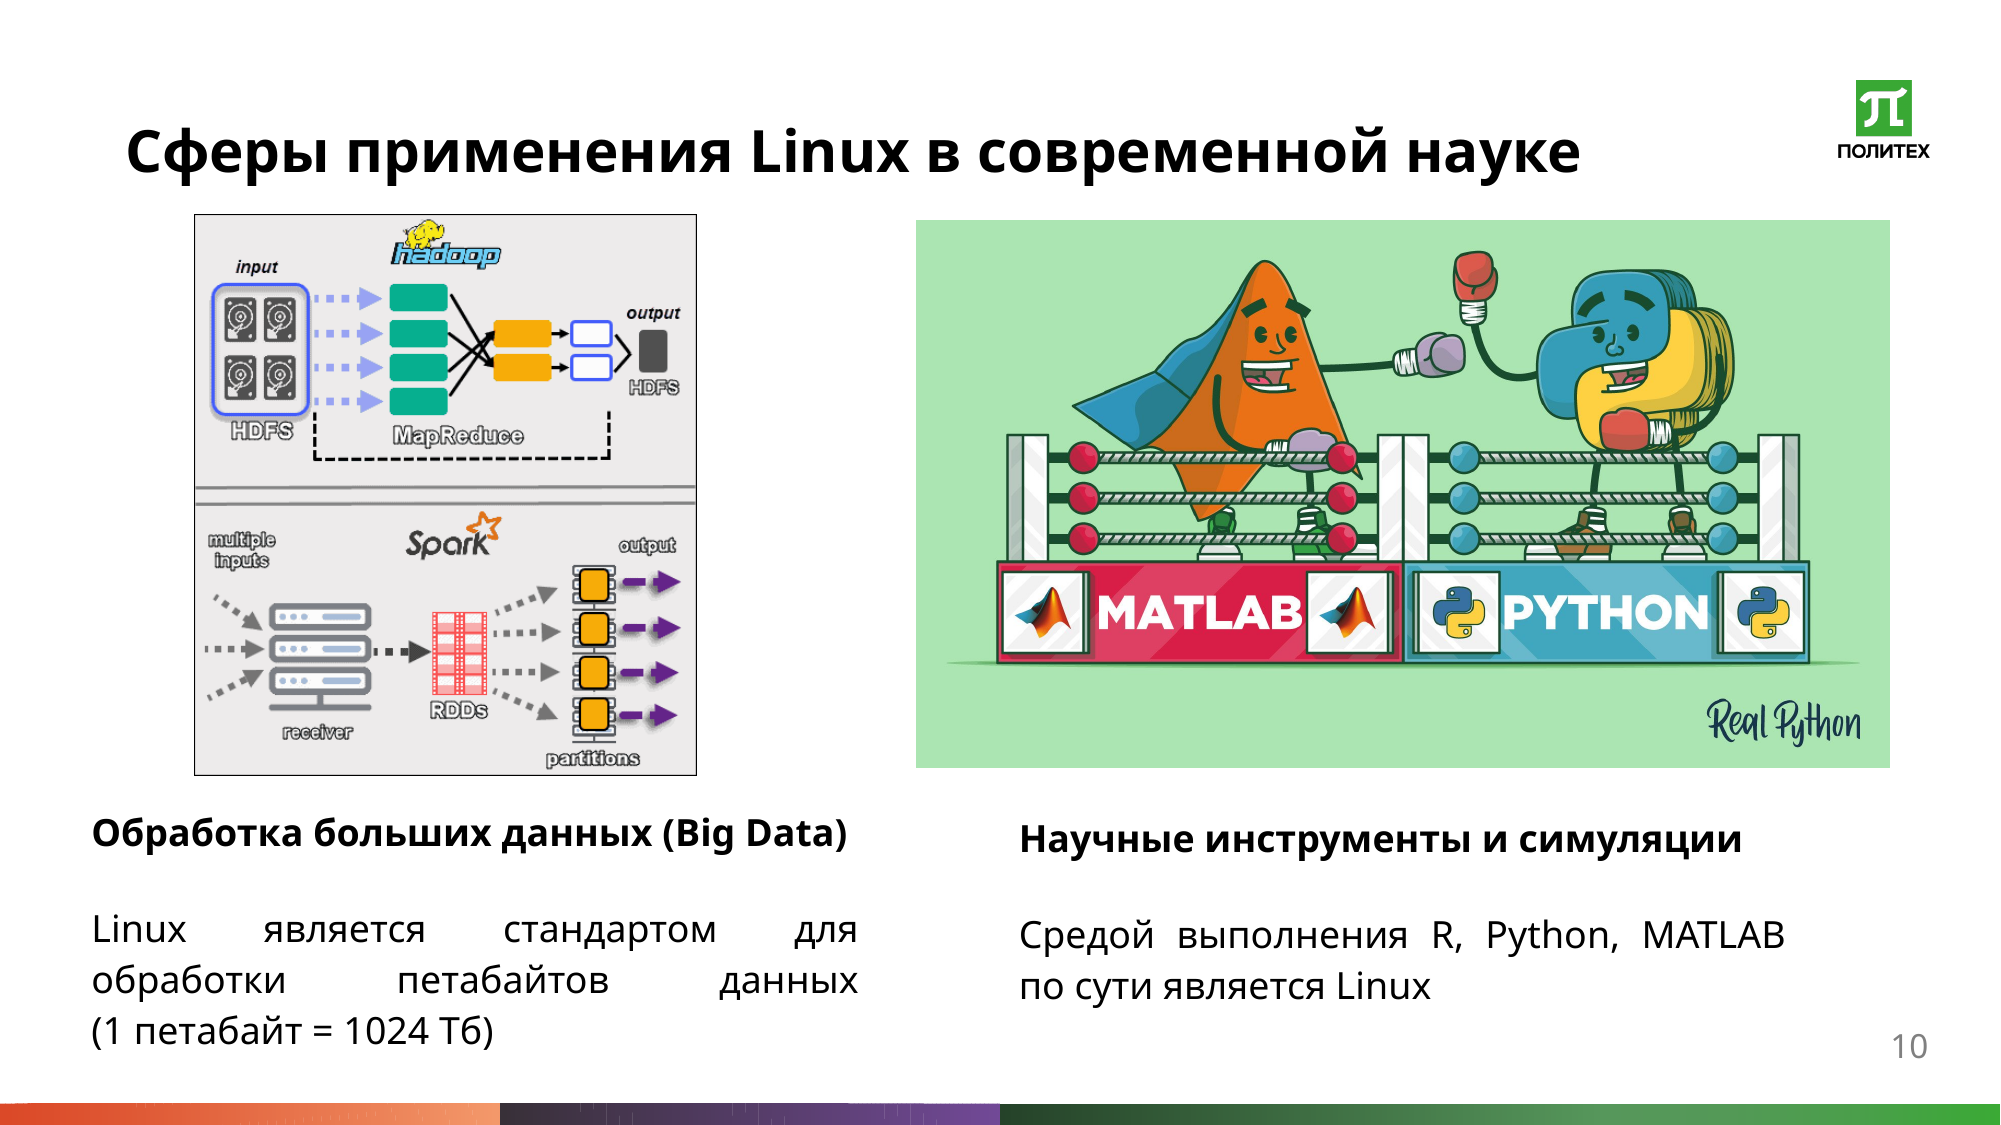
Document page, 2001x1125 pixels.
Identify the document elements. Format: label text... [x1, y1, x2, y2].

text_box Научные инструменты и симуляции Средой выполнения R, Python, MATLAB по сути является Linux [1003, 804, 1802, 1019]
picture [1838, 80, 1930, 158]
text_box Обработка больших данных (Big Data) Linux является стандартом для обработки петабайтов данных (1 петабайт = 1024 Тб) [76, 798, 875, 1063]
text_box Сферы применения Linux в современной науке [110, 114, 1814, 215]
slide_number <номер> [1493, 1018, 1944, 1079]
picture [916, 220, 1890, 768]
picture [194, 214, 697, 776]
